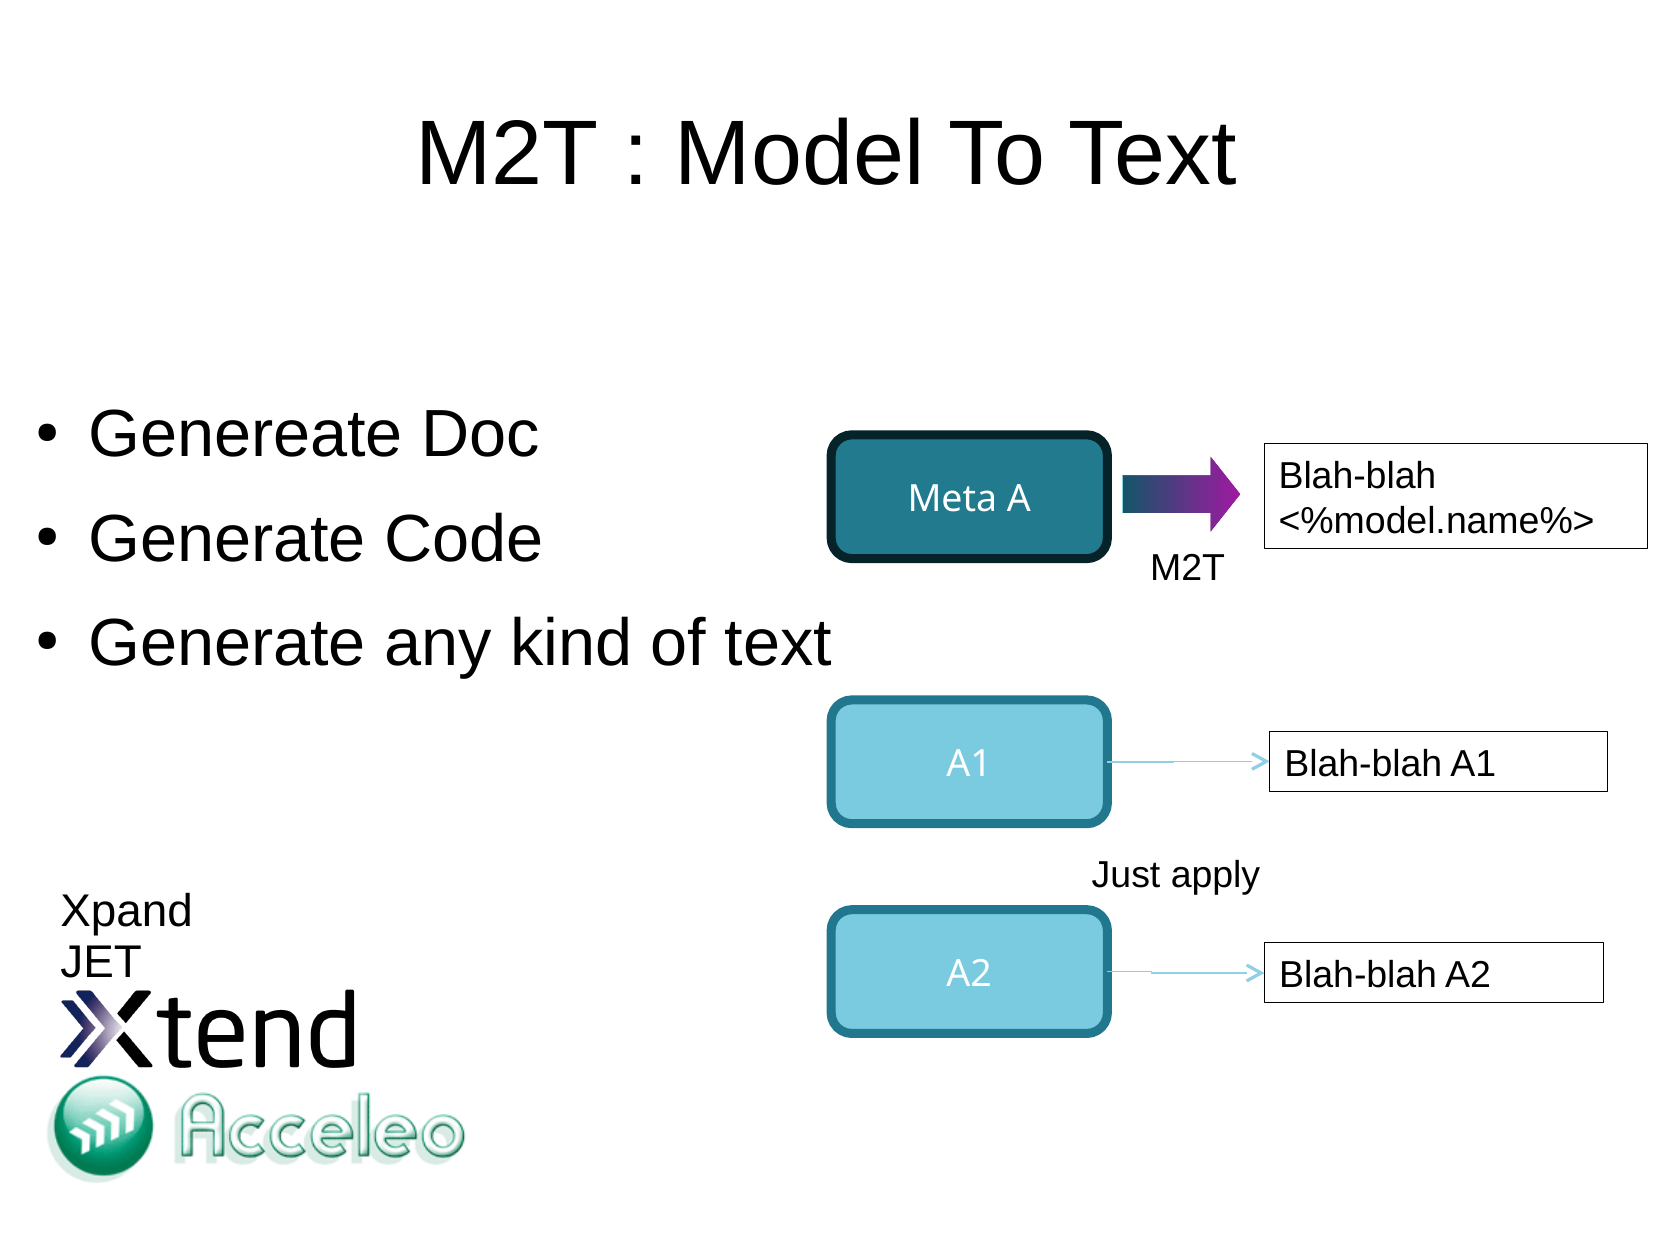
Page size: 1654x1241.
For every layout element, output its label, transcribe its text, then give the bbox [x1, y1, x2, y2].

text_box A1 [831, 699, 1108, 824]
text_box Blah-blah A1 [1269, 731, 1608, 792]
picture [29, 981, 473, 1196]
list Genereate Doc Generate Code Generate any kind of text [17, 396, 1506, 786]
text_box Xpand JET [45, 877, 755, 996]
text_box Meta A [831, 434, 1108, 559]
text_box M2T [1069, 535, 1306, 596]
title M2T : Model To Text [82, 49, 1571, 257]
text_box Just apply [1076, 842, 1314, 903]
text_box [1122, 456, 1241, 532]
text_box Blah-blah A2 [1264, 942, 1604, 1003]
text_box Blah-blah <%model.name%> [1263, 443, 1648, 549]
text_box A2 [831, 909, 1108, 1034]
